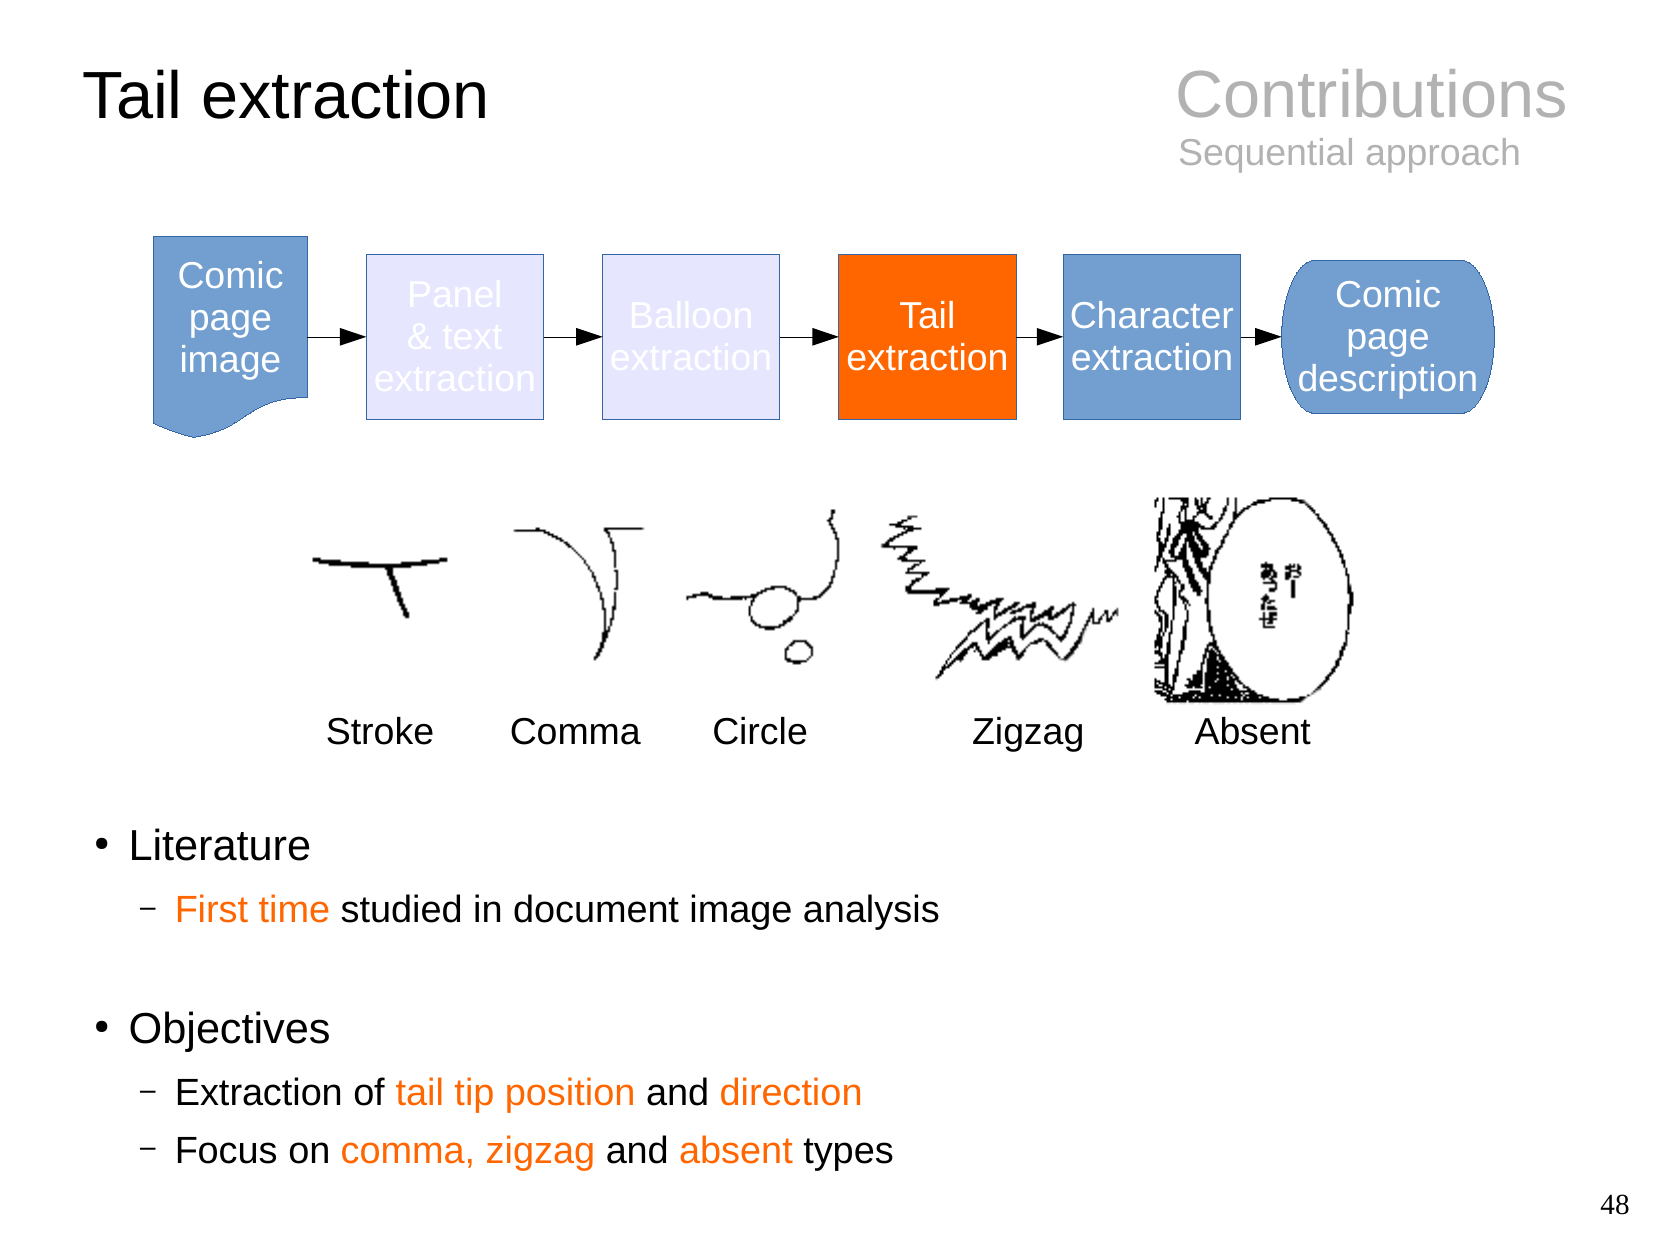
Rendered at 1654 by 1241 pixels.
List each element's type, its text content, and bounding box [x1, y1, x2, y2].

text_box Balloon extraction [602, 254, 780, 420]
title Tail extraction [82, 49, 1571, 142]
text_box Stroke [307, 702, 453, 763]
text_box Character extraction [1063, 254, 1241, 420]
text_box Zigzag [955, 702, 1102, 807]
list Literature First time studied in document image analysis Objectives Extraction of tail tip position and direction Focus on comma, zigzag and absent types [82, 820, 1571, 1176]
text_box Tail extraction [838, 254, 1017, 420]
text_box Circle [687, 702, 833, 763]
text_box Comic page description [1281, 260, 1495, 414]
picture [275, 490, 1378, 706]
text_box Comic page image [153, 236, 308, 438]
text_box Comma [486, 702, 664, 807]
text_box Absent [1165, 702, 1341, 807]
text_box Panel & text extraction [366, 254, 544, 420]
